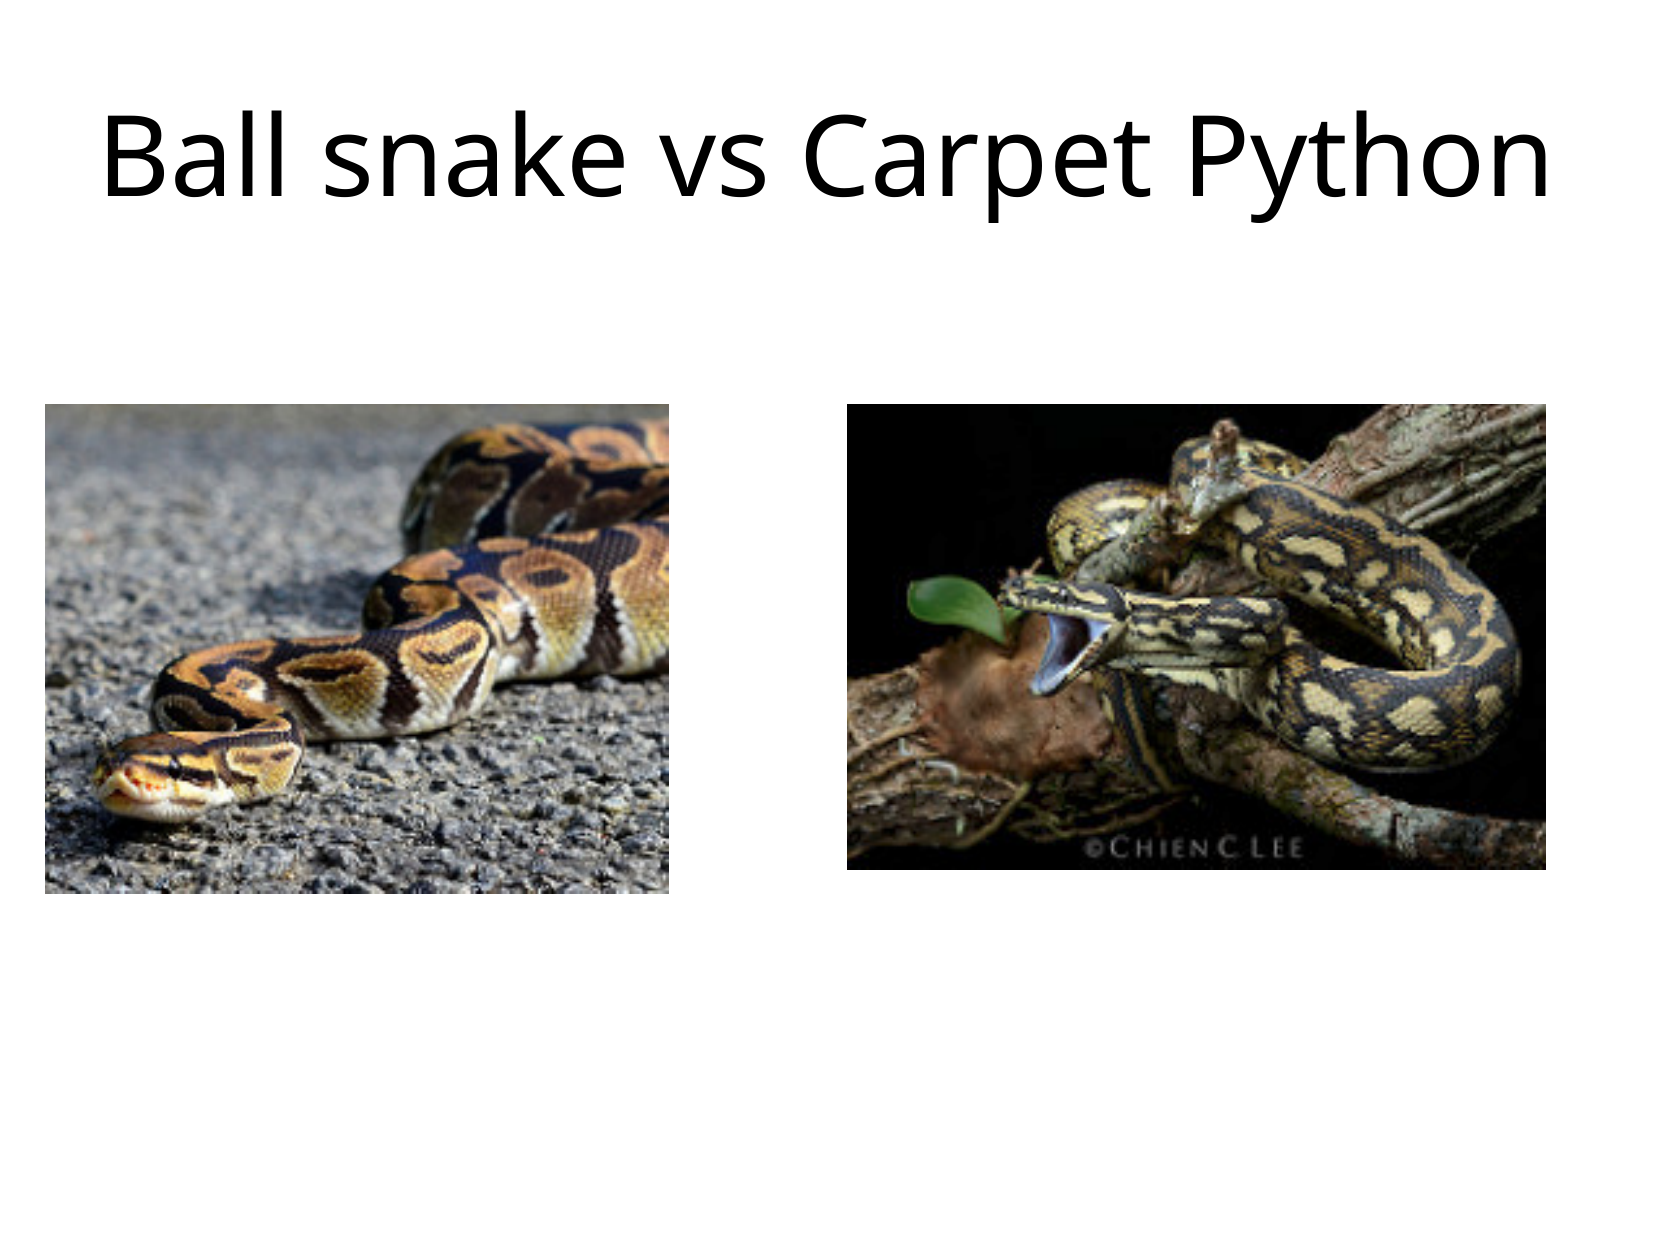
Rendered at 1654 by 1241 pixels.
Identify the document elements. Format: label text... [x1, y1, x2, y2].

title Ball snake vs Carpet Python [82, 49, 1571, 257]
picture [847, 404, 1546, 871]
picture [45, 404, 669, 894]
